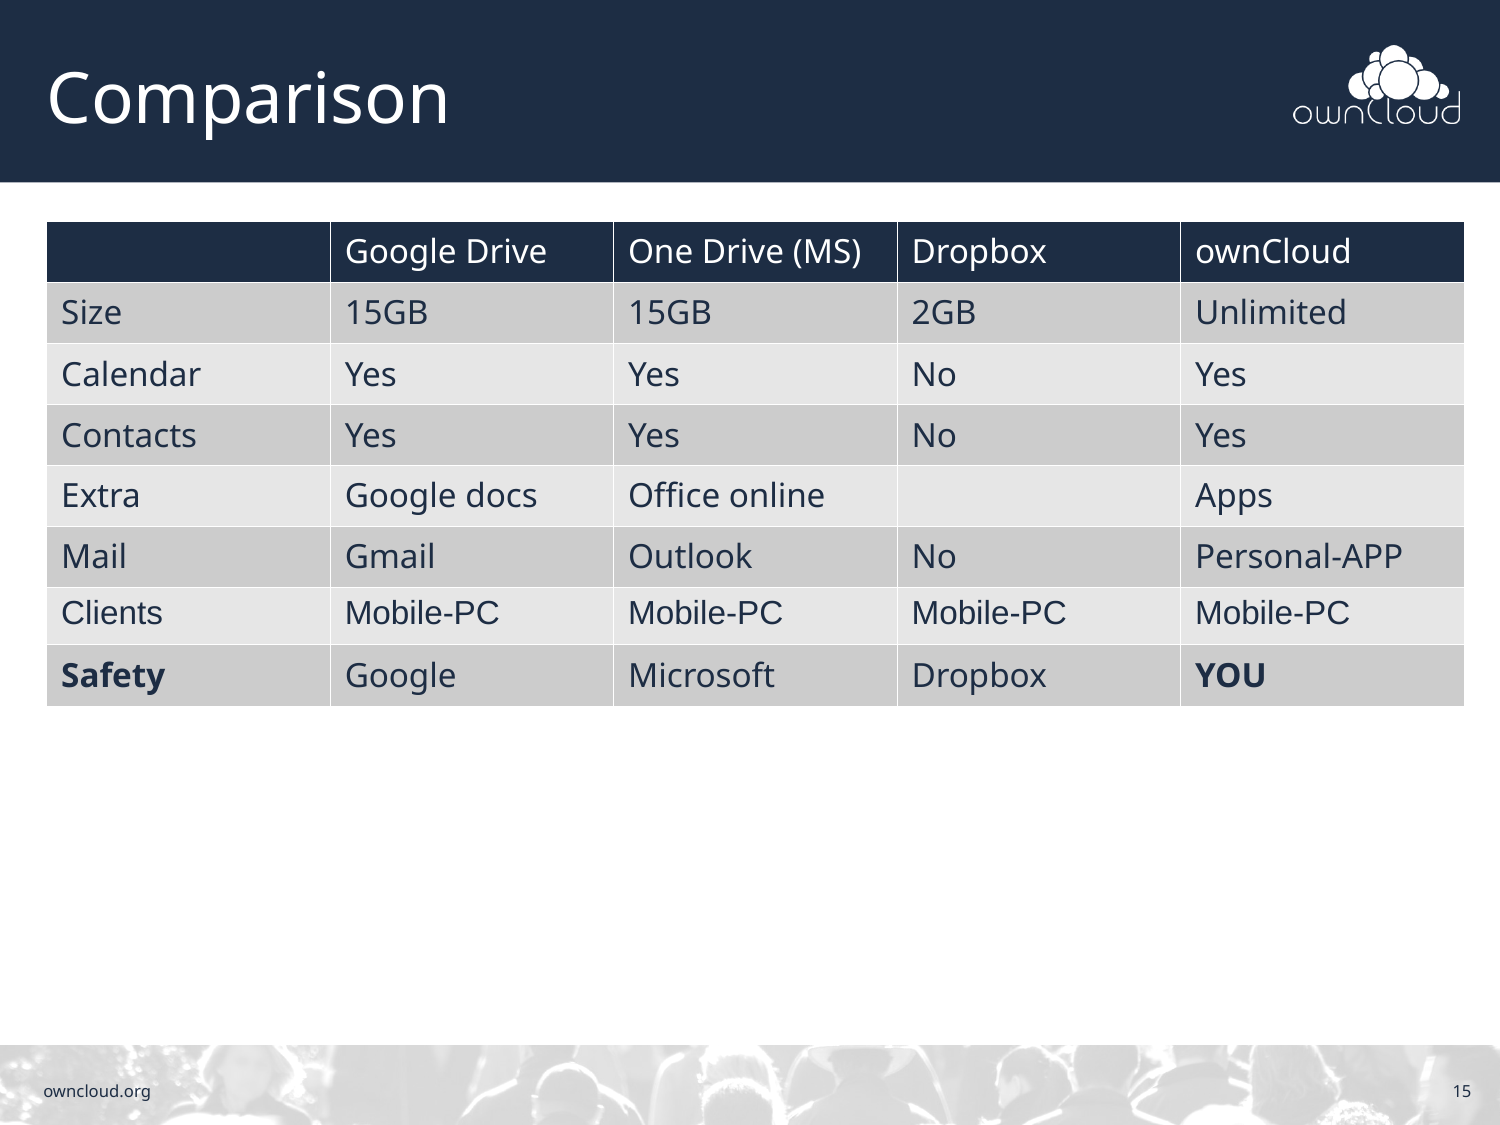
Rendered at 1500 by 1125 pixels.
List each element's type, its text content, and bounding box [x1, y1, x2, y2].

table_cell Office online [614, 466, 897, 526]
table_cell Unlimited [1181, 283, 1464, 343]
title Comparison [46, 5, 1258, 187]
table_cell Dropbox [898, 645, 1180, 706]
picture [1293, 45, 1460, 124]
table_cell 15GB [331, 283, 613, 343]
table_header Google Drive [331, 222, 613, 282]
table_cell No [898, 405, 1180, 465]
table_cell Google [331, 645, 613, 706]
table_cell 2GB [898, 283, 1180, 343]
table_cell Size [47, 283, 330, 343]
table_cell Mobile-PC [614, 588, 897, 644]
table_cell Gmail [331, 527, 613, 587]
table_cell Contacts [47, 405, 330, 465]
table_cell Clients [47, 588, 330, 644]
table_header [47, 222, 330, 282]
table_cell Outlook [614, 527, 897, 587]
table_cell Apps [1181, 466, 1464, 526]
table_cell Yes [1181, 344, 1464, 404]
table_cell Mobile-PC [1181, 588, 1464, 644]
table_cell Mobile-PC [331, 588, 613, 644]
table_cell No [898, 344, 1180, 404]
table_cell 15GB [614, 283, 897, 343]
table_header ownCloud [1181, 222, 1464, 282]
picture [0, 1045, 1500, 1125]
table_cell Yes [614, 405, 897, 465]
table_header Dropbox [898, 222, 1180, 282]
table_cell Yes [1181, 405, 1464, 465]
table_cell Google docs [331, 466, 613, 526]
table_cell Personal-APP [1181, 527, 1464, 587]
table_header One Drive (MS) [614, 222, 897, 282]
table_cell Yes [331, 344, 613, 404]
table_cell Yes [614, 344, 897, 404]
table_cell YOU [1181, 645, 1464, 706]
table_cell Extra [47, 466, 330, 526]
table_cell Calendar [47, 344, 330, 404]
table_cell Safety [47, 645, 330, 706]
table_cell Mail [47, 527, 330, 587]
table_cell Mobile-PC [898, 588, 1180, 644]
table_cell [898, 466, 1180, 526]
table_cell Microsoft [614, 645, 897, 706]
table_cell No [898, 527, 1180, 587]
table_cell Yes [331, 405, 613, 465]
